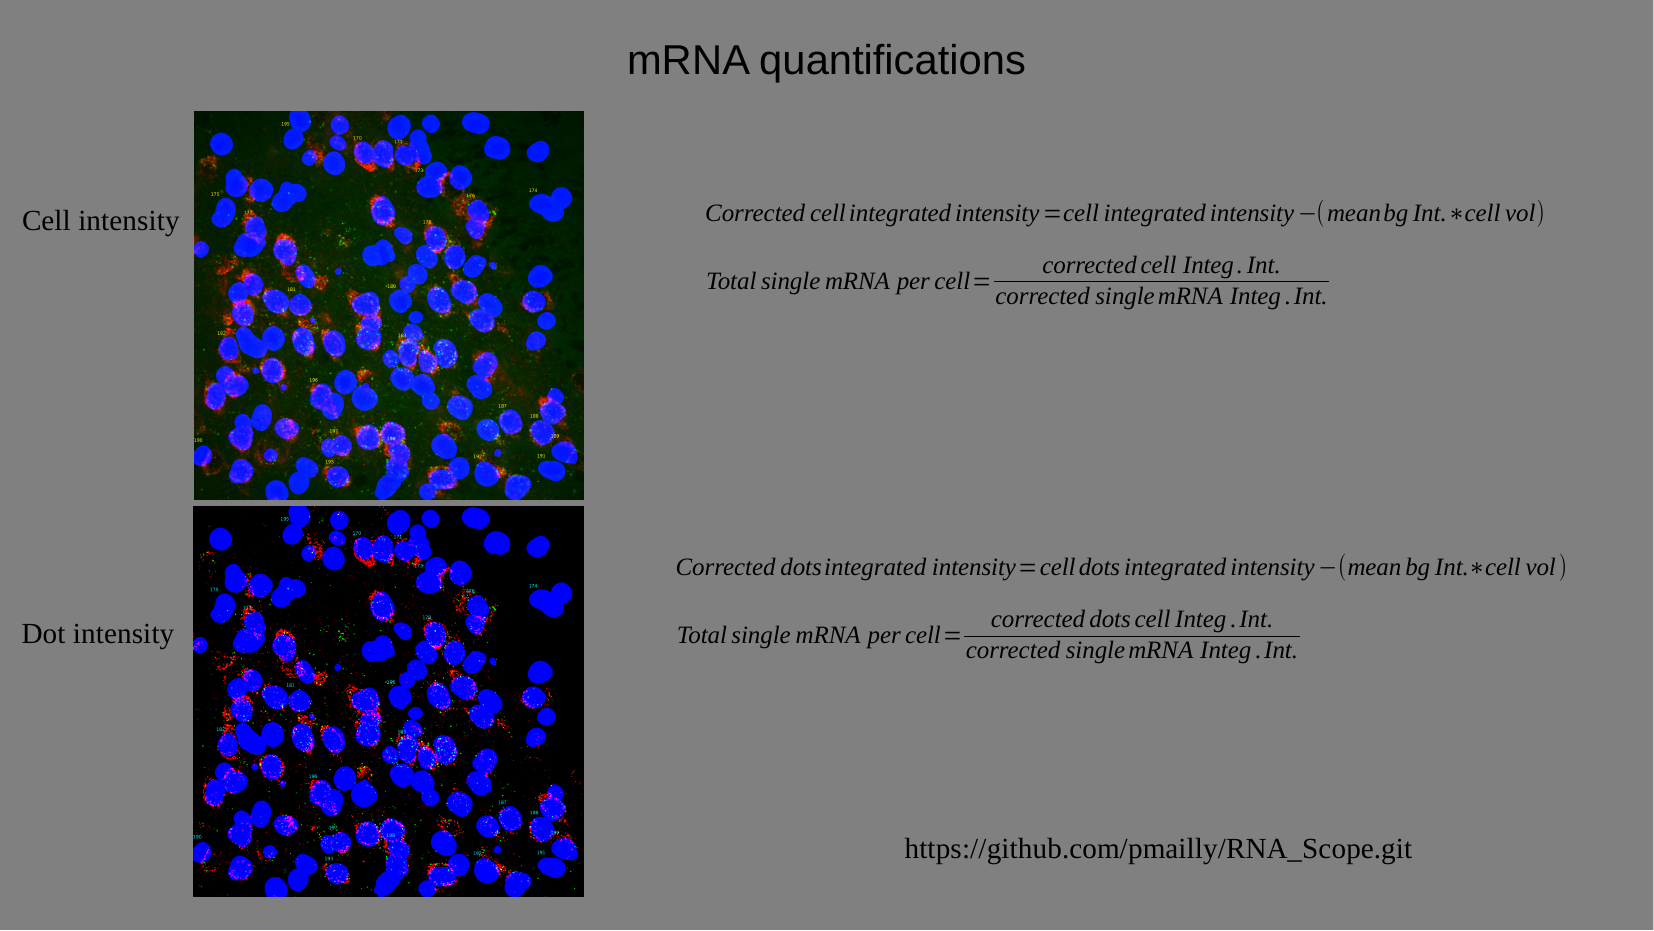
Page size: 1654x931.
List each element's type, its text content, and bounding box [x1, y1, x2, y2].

chart [700, 251, 1337, 311]
picture [193, 506, 584, 898]
text_box https://github.com/pmailly/RNA_Scope.git [904, 832, 1466, 879]
title mRNA quantifications [82, 37, 1571, 84]
picture [194, 111, 584, 500]
chart [698, 197, 1552, 229]
text_box Cell intensity [22, 204, 195, 251]
chart [670, 605, 1307, 666]
text_box Dot intensity [21, 617, 195, 664]
chart [669, 552, 1573, 583]
